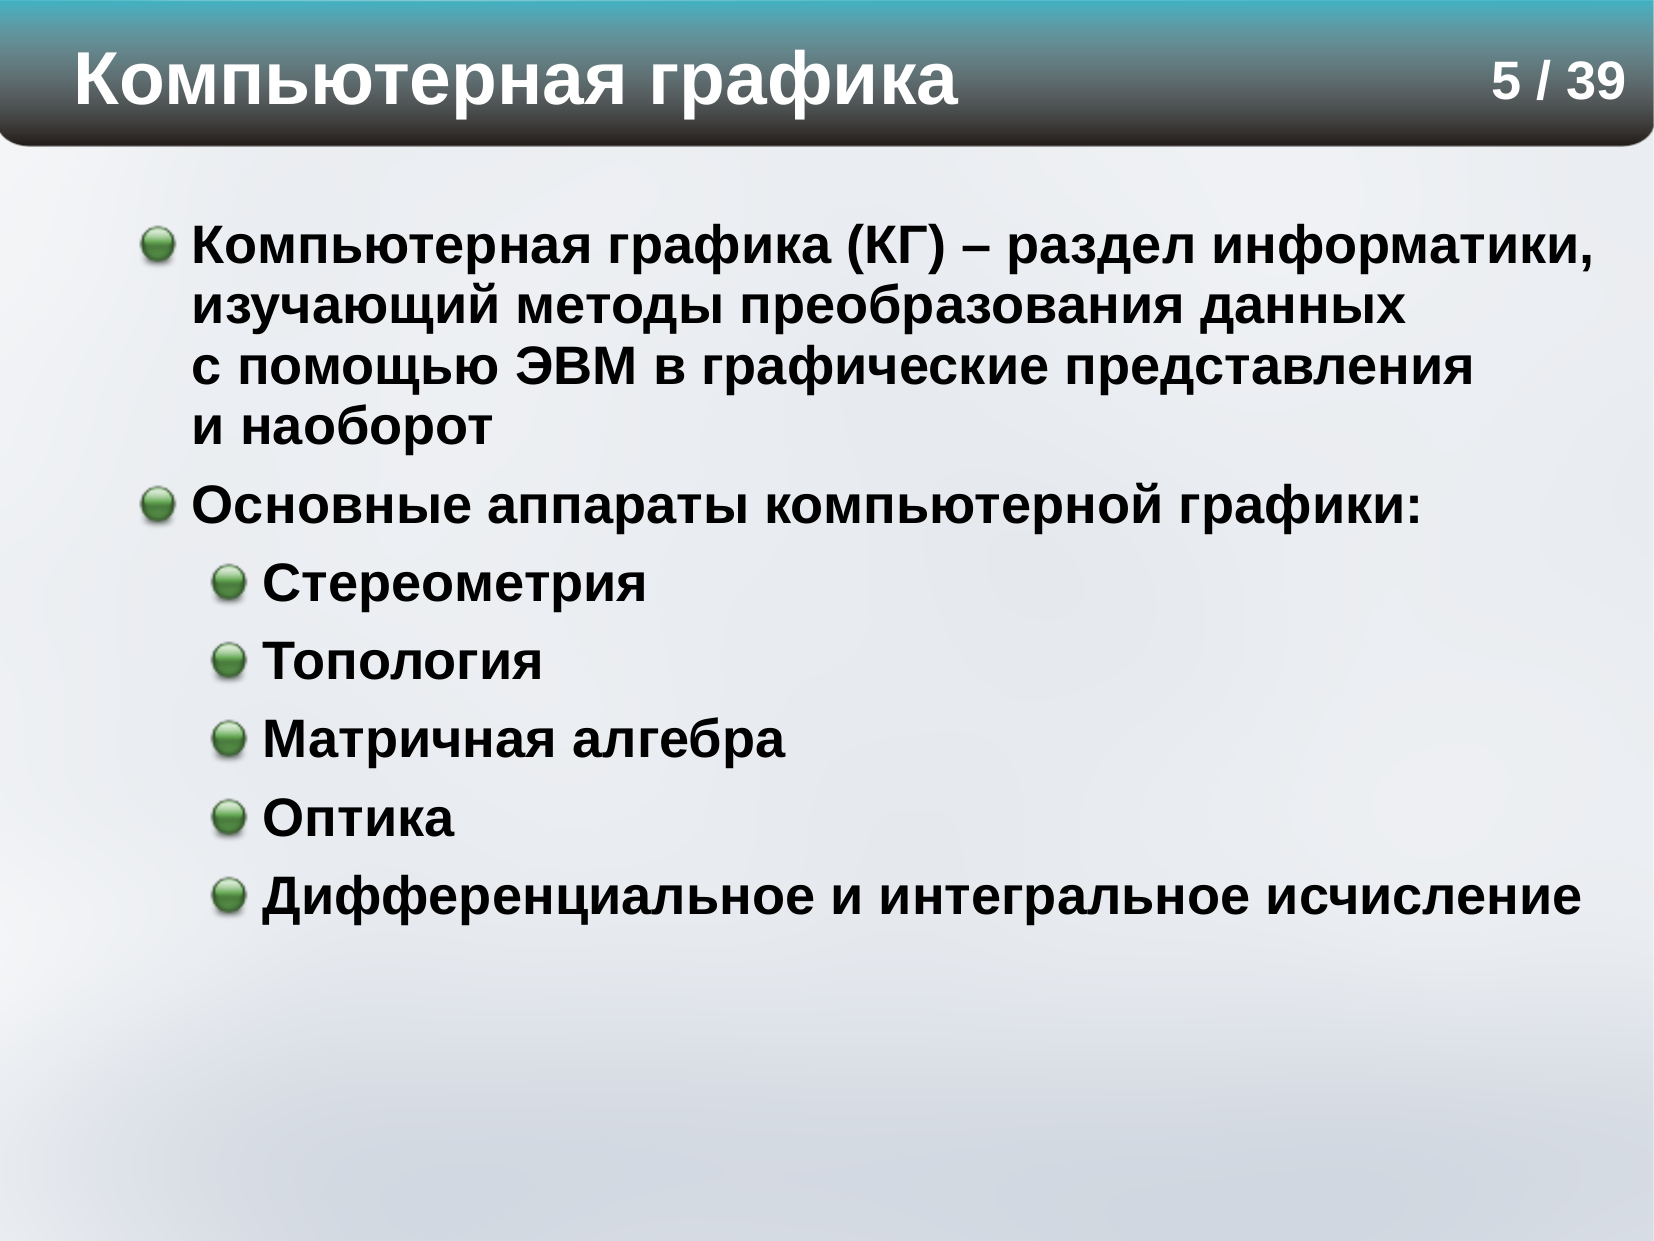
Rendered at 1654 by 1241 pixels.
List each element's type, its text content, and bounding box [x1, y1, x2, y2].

text_box <номер> / 39 [1476, 42, 1654, 179]
text_box Компьютерная графика (КГ) – раздел информатики, изучающий методы преобразования данных с помощью ЭВМ в графические представления и наоборот Основные аппараты компьютерной графики: Стереометрия Топология Матричная алгебра Оптика Дифференциальное и интегральное исчисление [118, 206, 1625, 934]
picture [0, 0, 1654, 1241]
text_box Компьютерная графика [59, 29, 1300, 129]
